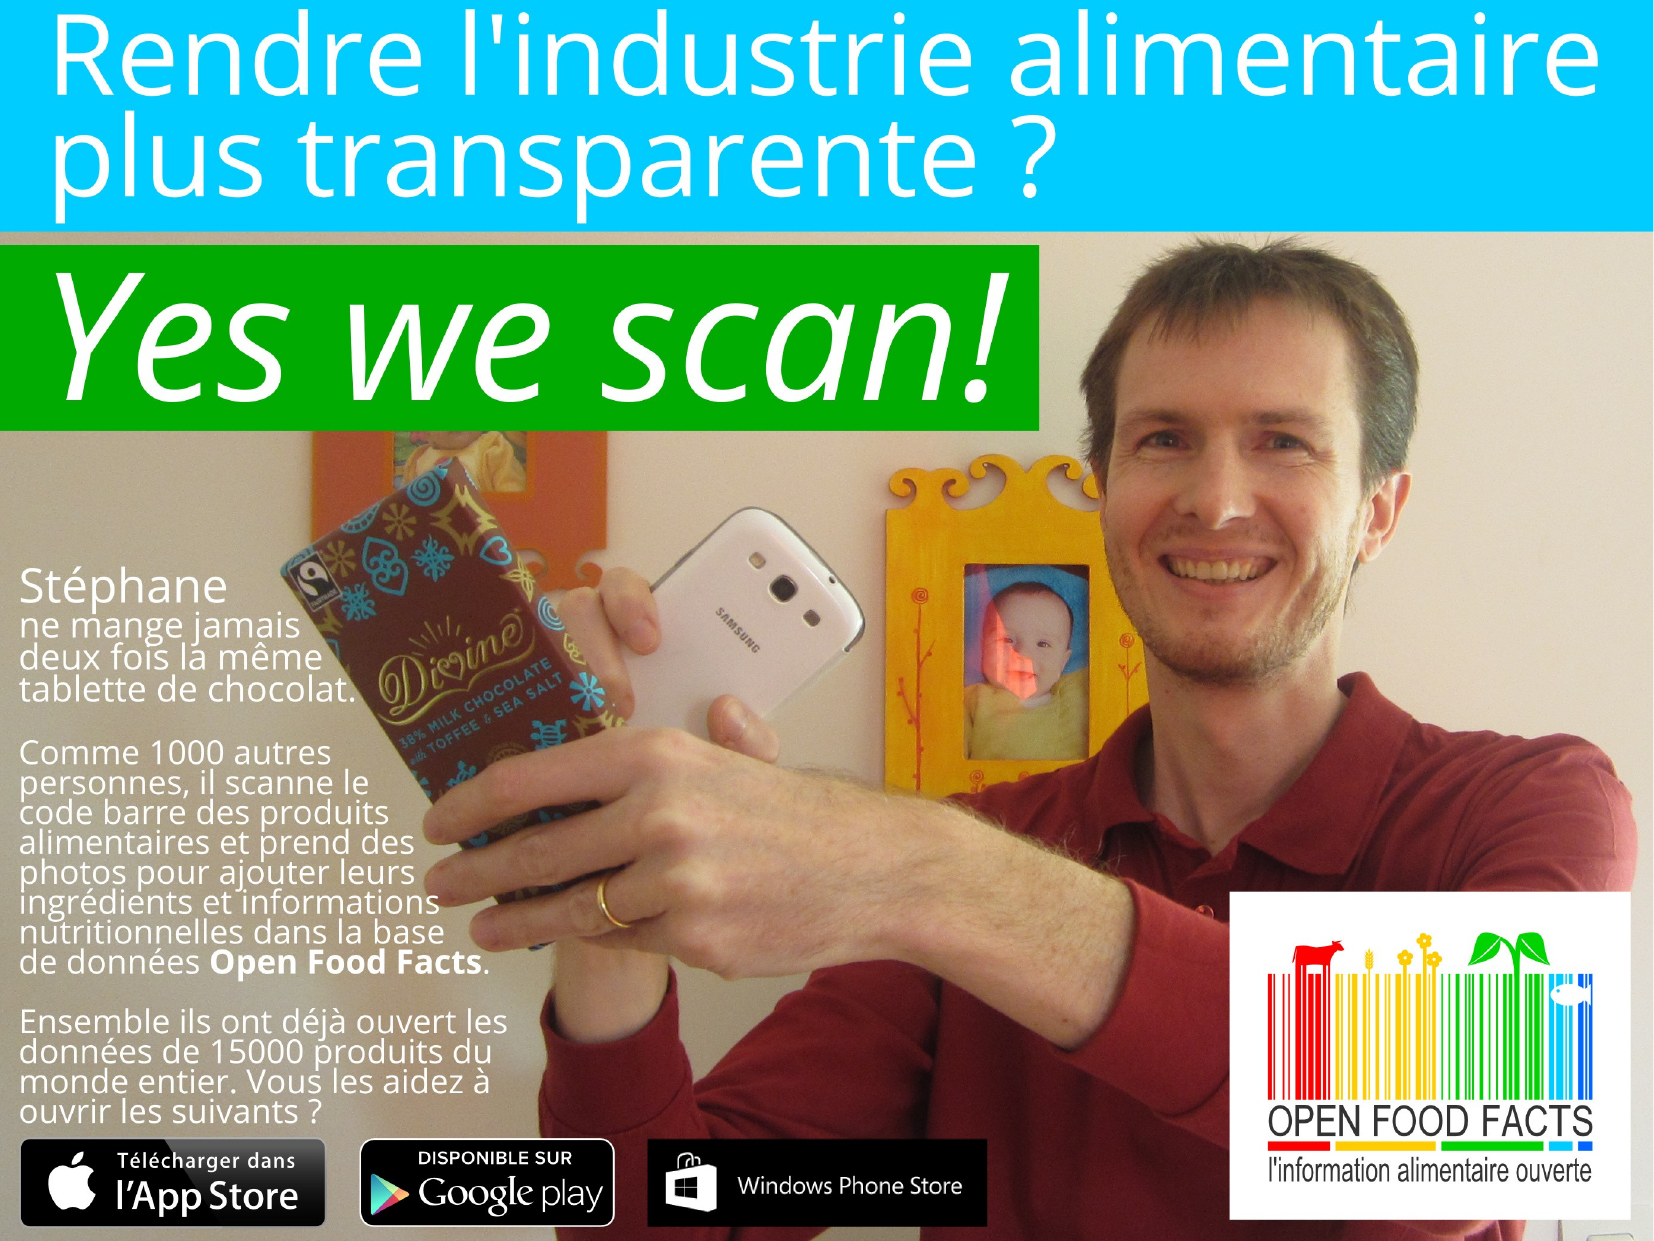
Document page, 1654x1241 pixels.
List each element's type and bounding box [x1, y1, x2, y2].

picture [122, 34, 173, 96]
picture [894, 12, 904, 24]
picture [1012, 115, 1055, 175]
picture [801, 21, 836, 96]
picture [0, 232, 1654, 1241]
picture [189, 34, 239, 95]
picture [709, 136, 743, 196]
picture [819, 135, 869, 196]
picture [219, 135, 261, 198]
picture [751, 135, 802, 197]
picture [1365, 20, 1400, 96]
picture [1105, 12, 1117, 24]
picture [370, 34, 420, 96]
picture [153, 135, 203, 198]
picture [519, 12, 531, 24]
picture [1079, 9, 1087, 95]
picture [1136, 33, 1222, 95]
picture [125, 110, 134, 196]
picture [346, 136, 380, 196]
picture [1237, 33, 1288, 96]
picture [1475, 33, 1484, 95]
picture [56, 135, 109, 223]
picture [56, 15, 114, 95]
picture [465, 9, 475, 95]
picture [685, 35, 736, 97]
picture [328, 33, 361, 95]
picture [520, 135, 563, 198]
picture [577, 135, 630, 223]
picture [387, 136, 435, 198]
picture [1408, 34, 1456, 96]
picture [895, 35, 903, 95]
picture [1304, 34, 1355, 95]
picture [1010, 33, 1059, 96]
picture [614, 9, 667, 97]
picture [519, 35, 529, 95]
picture [492, 14, 502, 44]
picture [548, 33, 599, 96]
picture [298, 122, 335, 197]
picture [1504, 34, 1538, 95]
picture [1546, 34, 1598, 96]
picture [1475, 12, 1485, 24]
picture [880, 123, 915, 199]
picture [751, 34, 794, 96]
picture [849, 33, 883, 95]
picture [255, 9, 308, 96]
picture [1023, 183, 1037, 198]
picture [924, 135, 975, 197]
picture [454, 135, 505, 196]
picture [920, 34, 972, 96]
picture [1107, 35, 1116, 95]
picture [642, 136, 690, 197]
